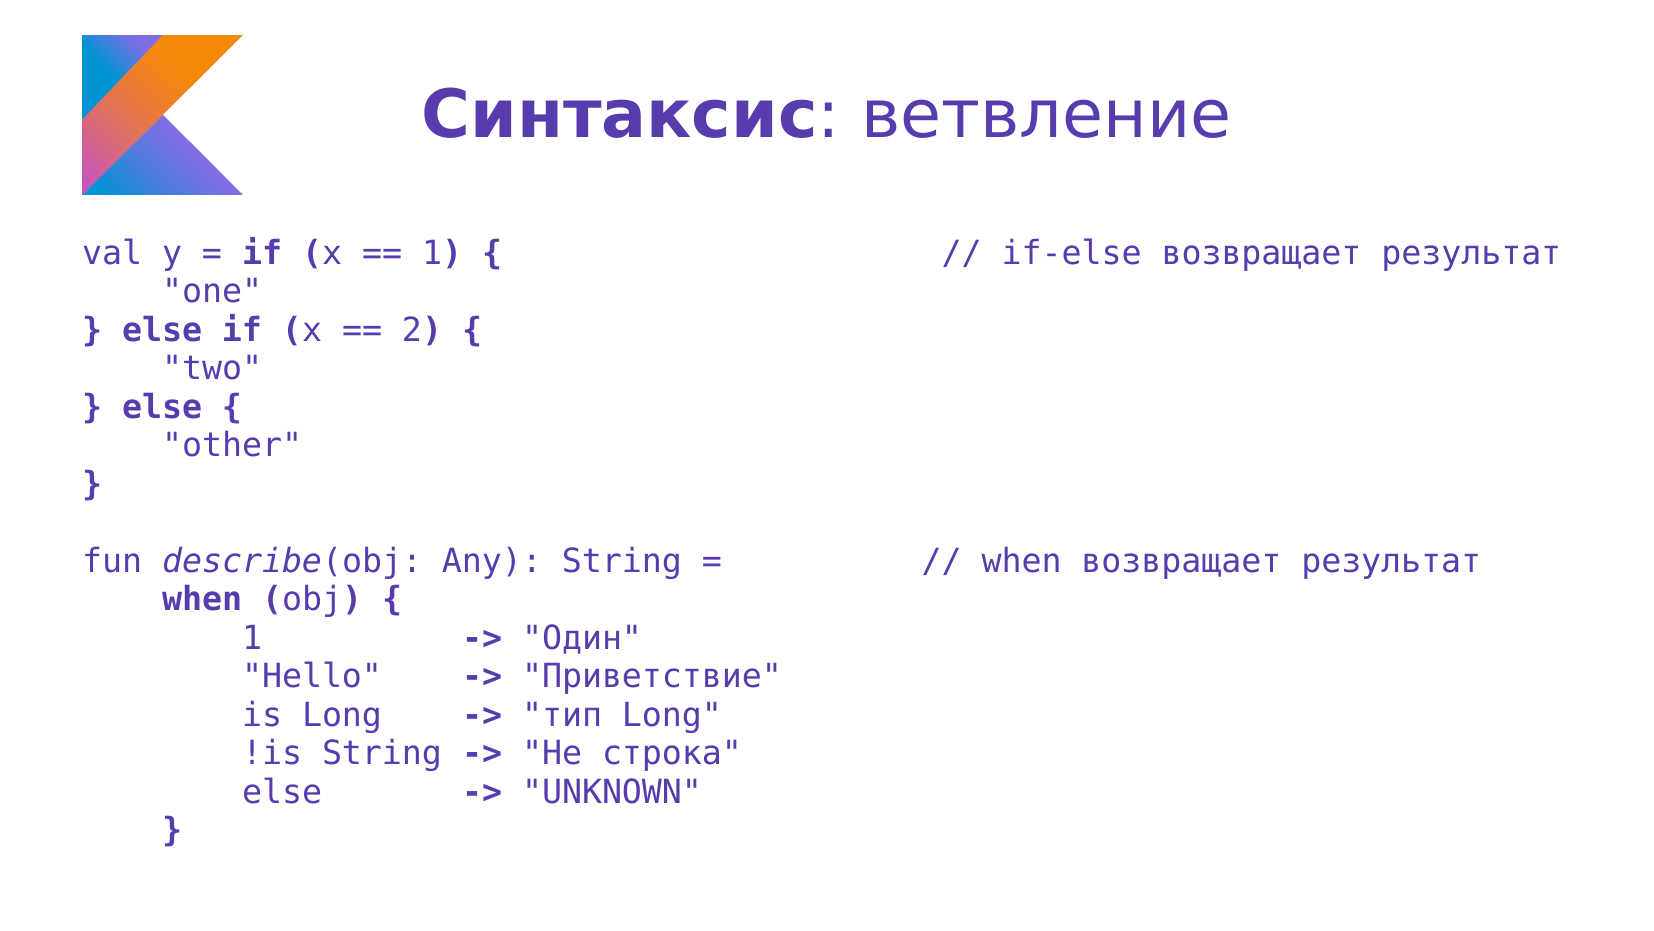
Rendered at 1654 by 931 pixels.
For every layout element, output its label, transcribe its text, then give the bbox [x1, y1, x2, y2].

title Синтаксис: ветвление [243, 37, 1571, 193]
picture [82, 35, 243, 195]
text_box val y = if (x == 1) { // if-else возвращает результат "one" } else if (x == 2) { "two" } else { "other" } fun describe(obj: Any): String = // when возвращает результат when (obj) { 1 -> "Один" "Hello" -> "Приветствие" is Long -> "тип Long" !is String -> "Не строка" else -> "UNKNOWN" } [82, 233, 1571, 850]
